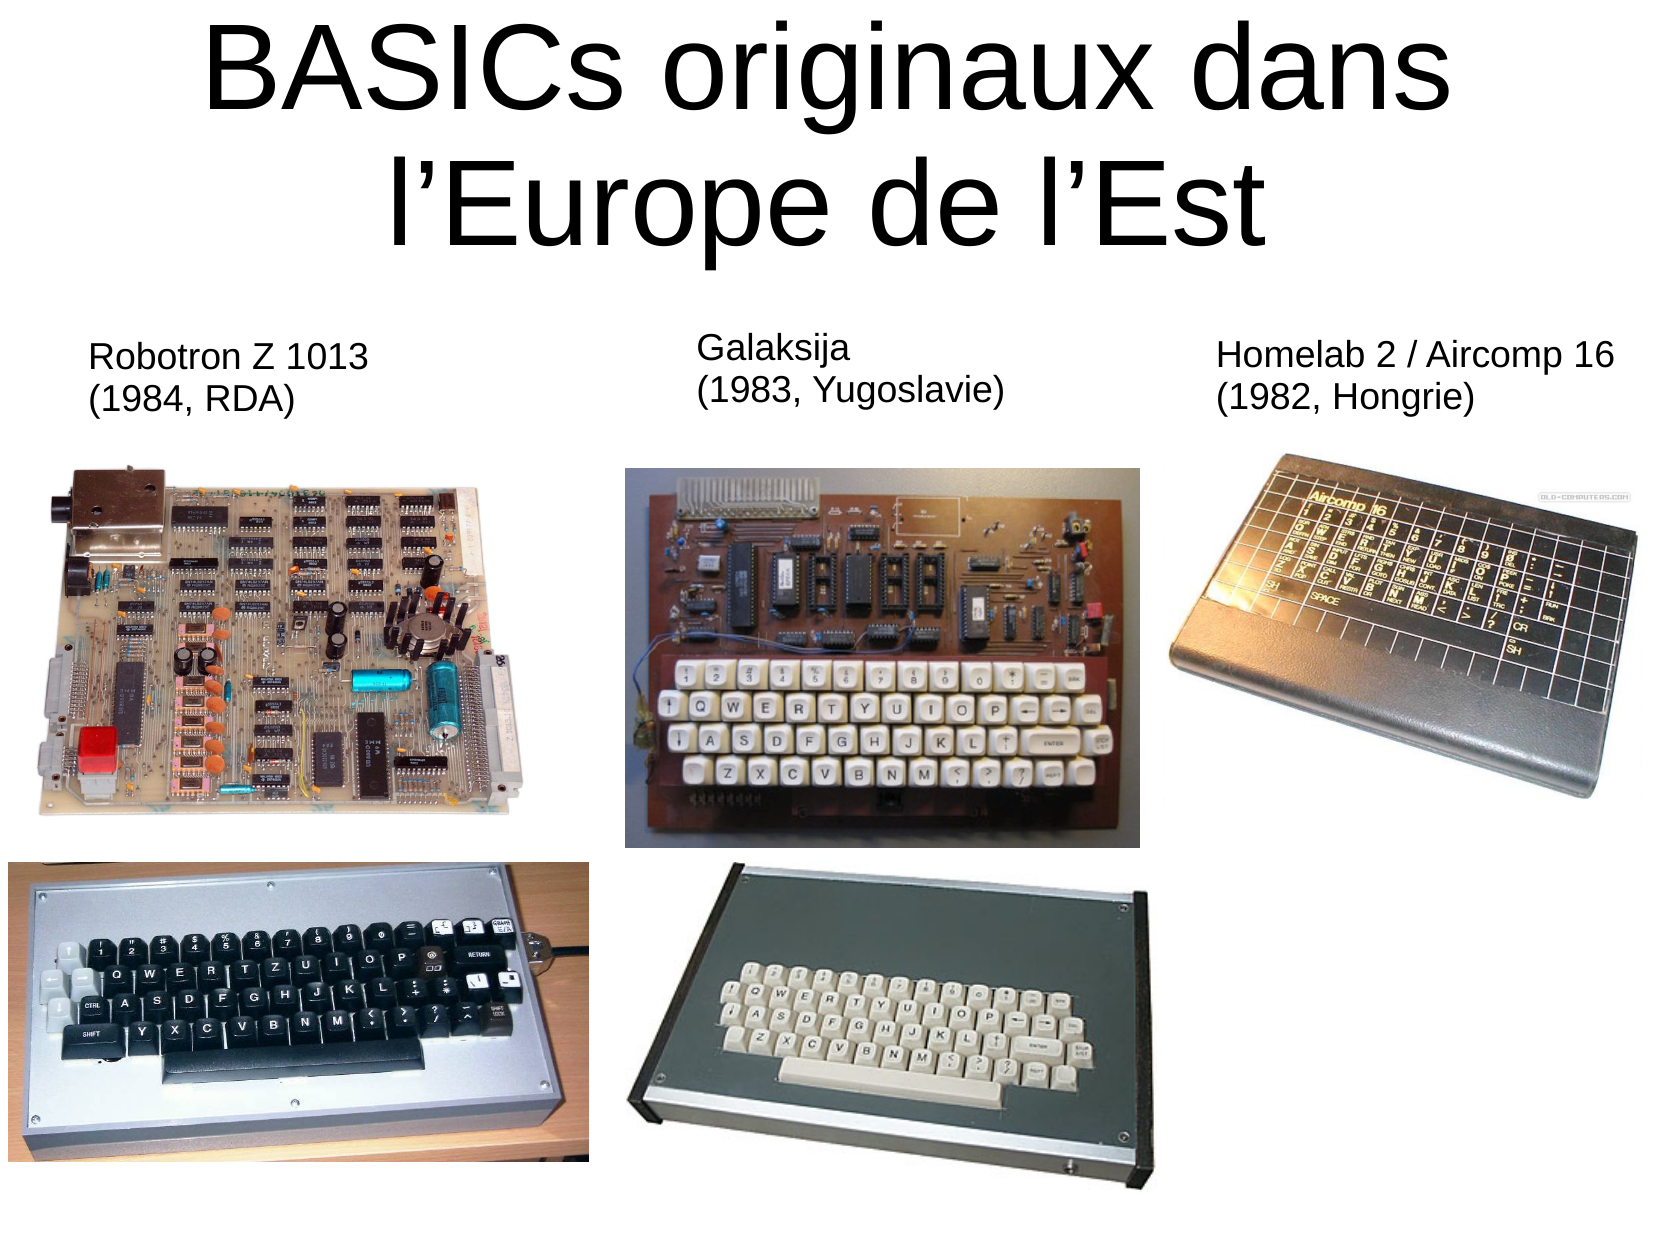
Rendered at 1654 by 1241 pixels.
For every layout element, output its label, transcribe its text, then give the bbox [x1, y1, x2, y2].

text_box Homelab 2 / Aircomp 16 (1982, Hongrie) [1201, 326, 1630, 426]
picture [625, 862, 1157, 1193]
picture [625, 468, 1140, 848]
text_box Robotron Z 1013 (1984, RDA) [73, 328, 384, 428]
picture [23, 460, 533, 827]
picture [1164, 448, 1642, 807]
text_box Galaksija (1983, Yugoslavie) [681, 318, 1021, 418]
picture [8, 862, 589, 1162]
title BASICs originaux dans l’Europe de l’Est [82, 0, 1571, 272]
